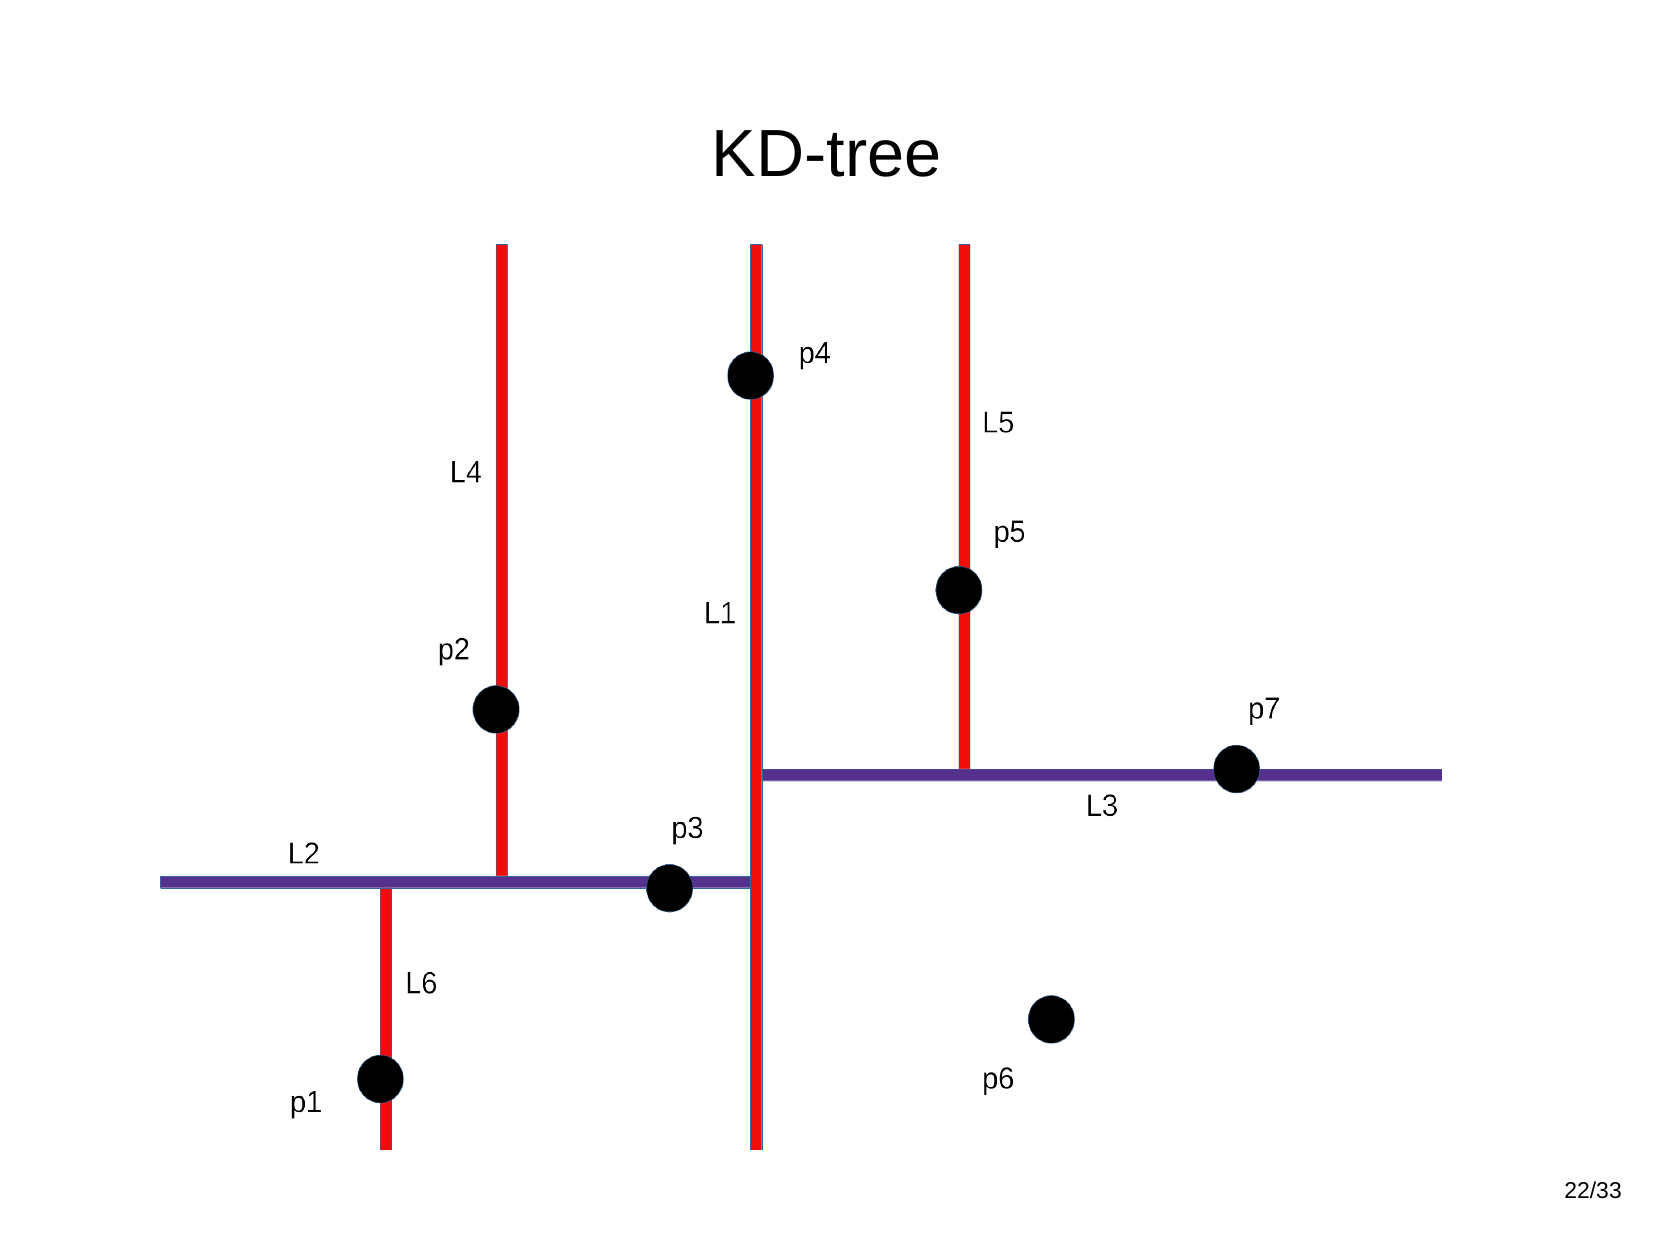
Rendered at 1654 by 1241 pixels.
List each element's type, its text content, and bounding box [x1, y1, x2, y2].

text_box 22/33 [1549, 1170, 1637, 1211]
picture [160, 244, 1442, 1150]
title KD-tree [82, 49, 1571, 257]
